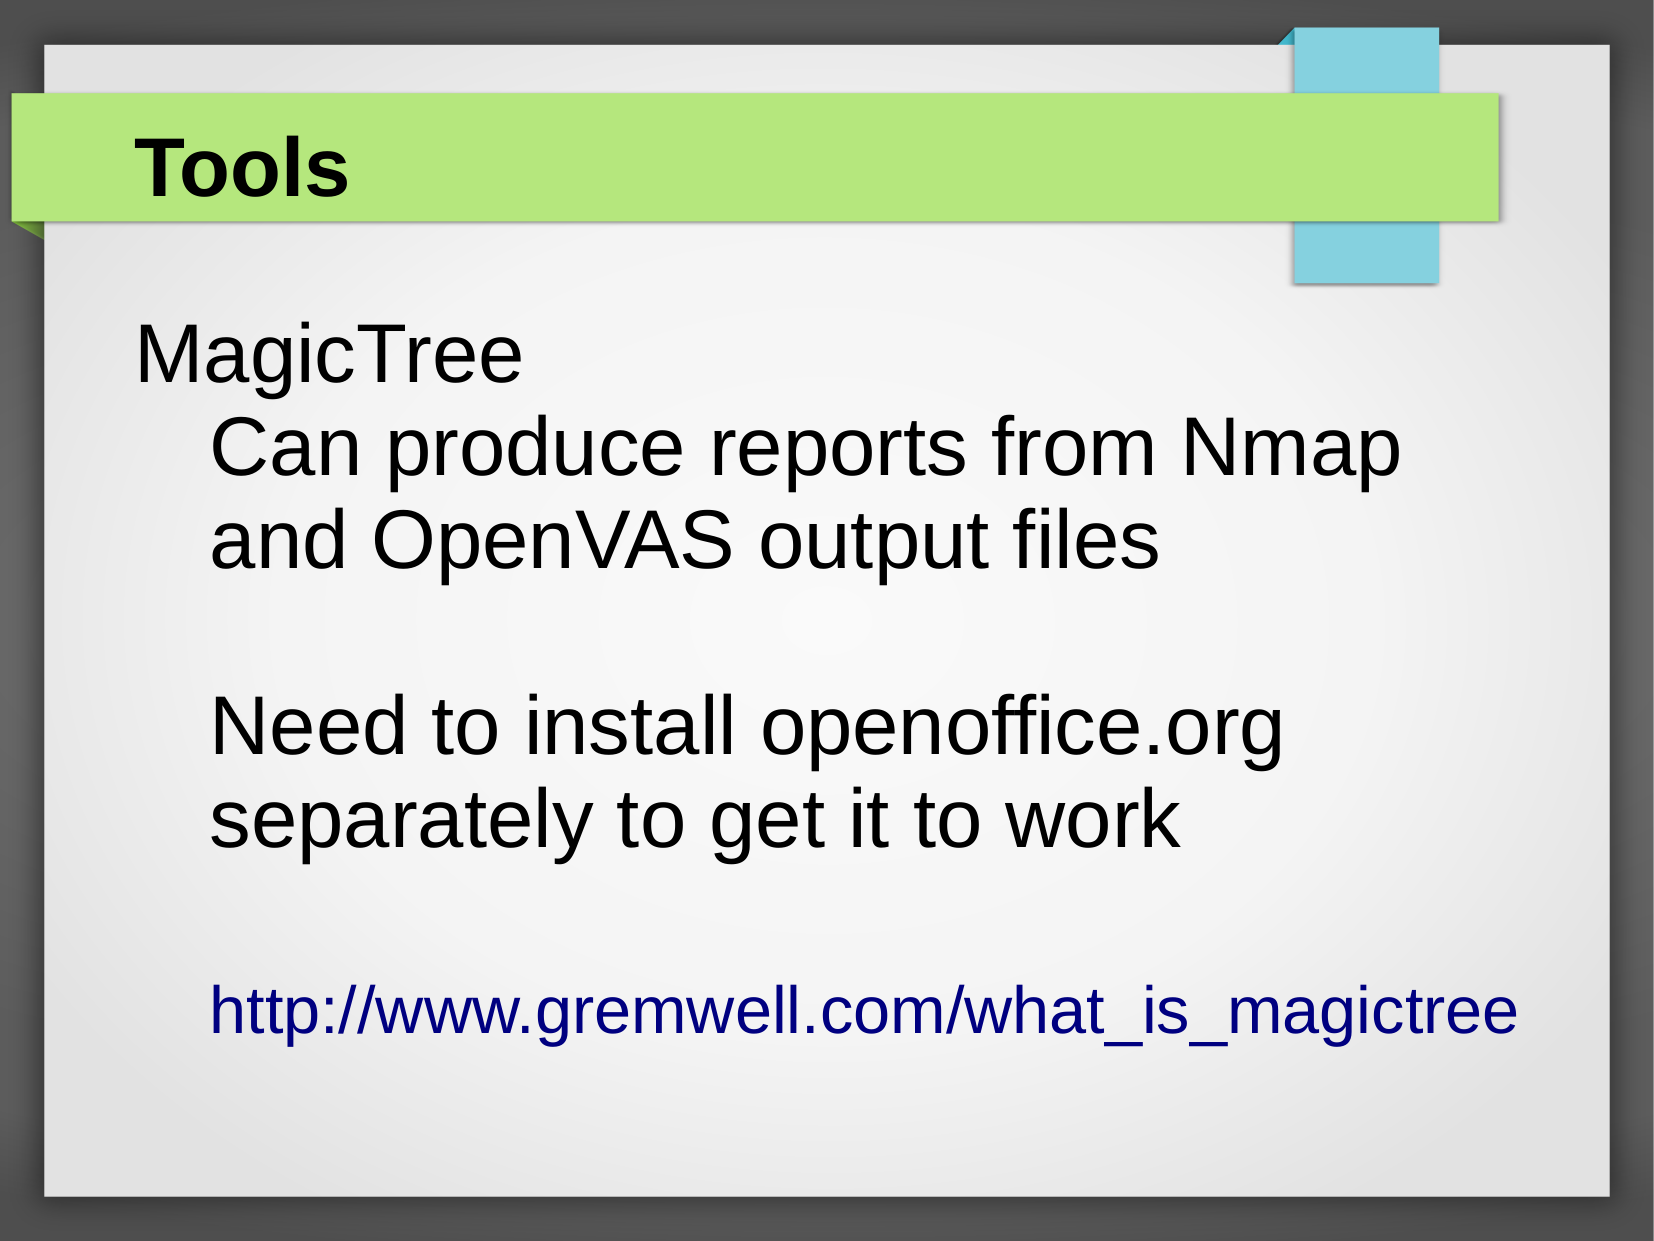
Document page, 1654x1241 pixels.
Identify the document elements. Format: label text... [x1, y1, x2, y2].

text_box Tools MagicTree Can produce reports from Nmap and OpenVAS output files Need to install openoffice.org separately to get it to work http://www.gremwell.com/what_is_magictree [120, 114, 1536, 1153]
picture [0, 0, 1654, 1241]
